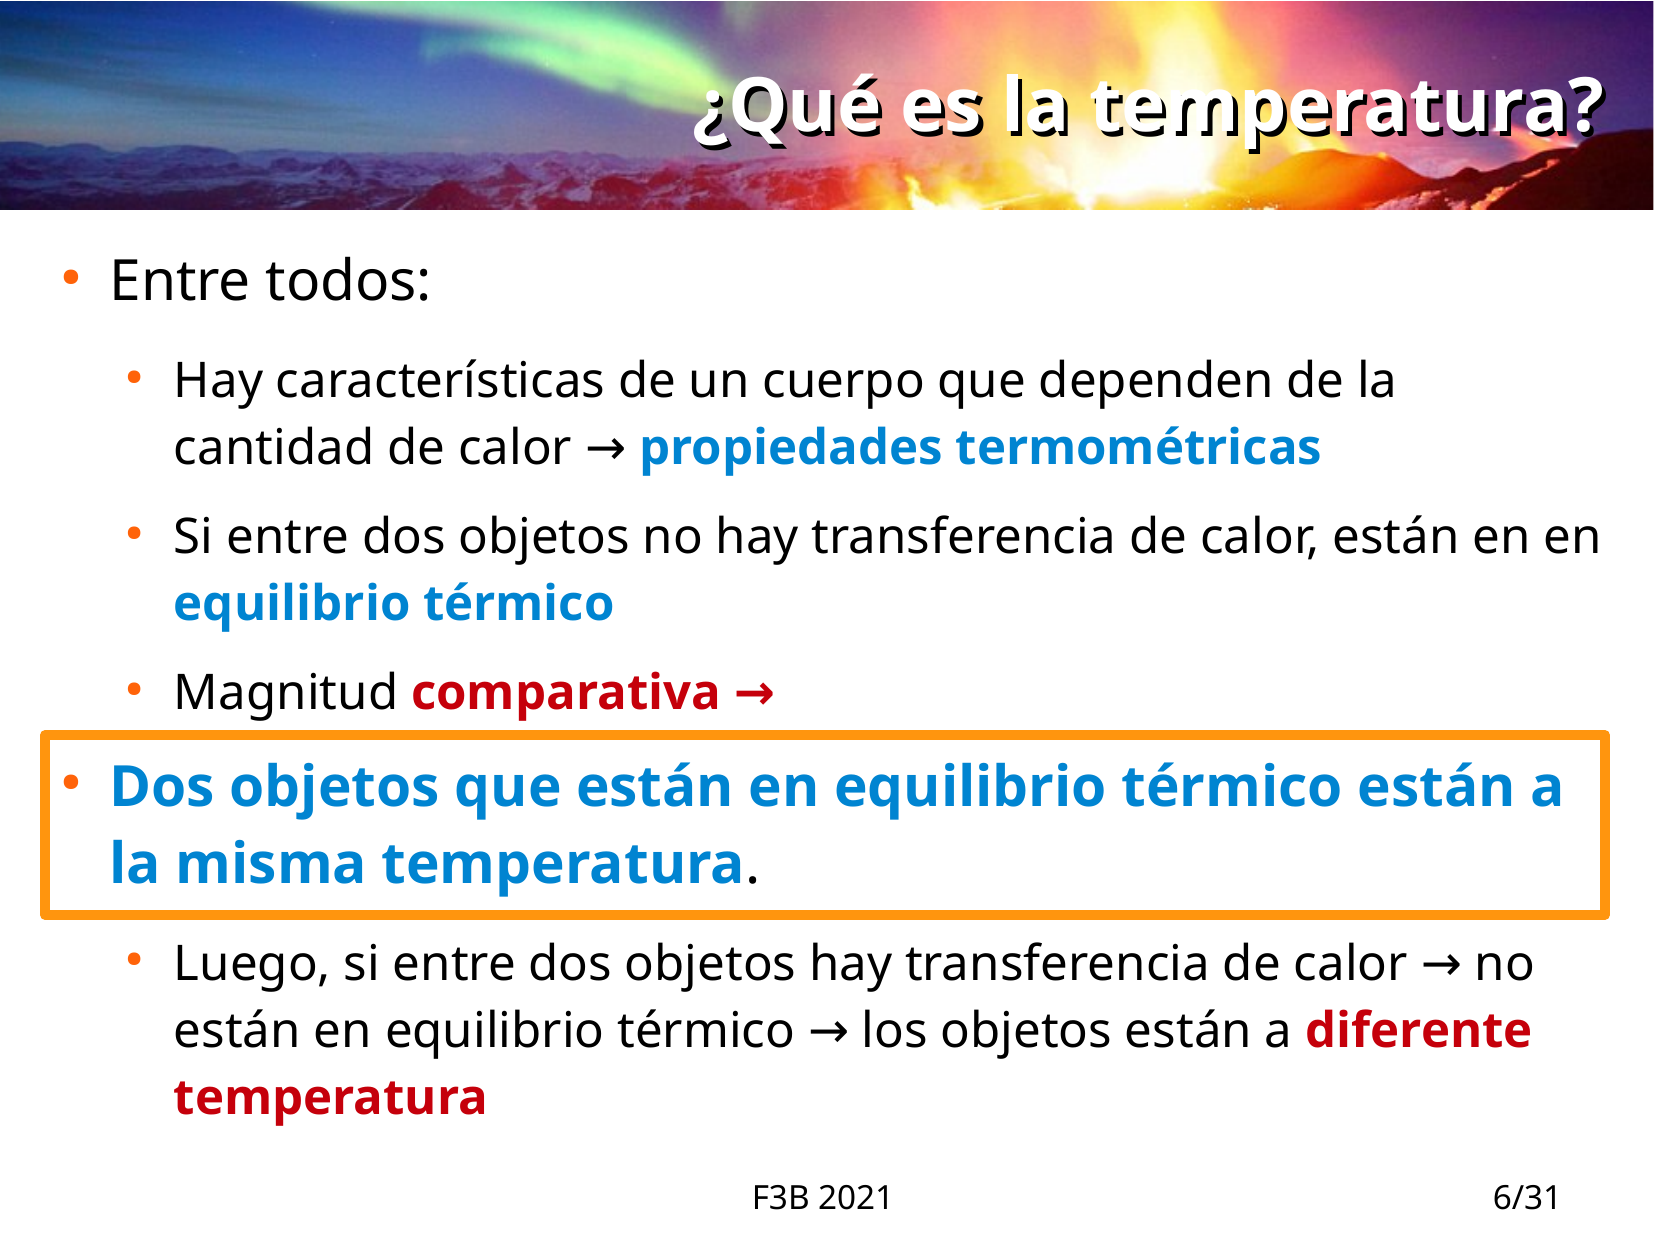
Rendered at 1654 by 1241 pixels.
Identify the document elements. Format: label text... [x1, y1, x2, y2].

picture [0, 1, 1654, 210]
list Entre todos: Hay características de un cuerpo que dependen de la cantidad de calor → propiedades termométricas Si entre dos objetos no hay transferencia de calor, están en en equilibrio térmico Magnitud comparativa → Dos objetos que están en equilibrio térmico están a la misma temperatura. Luego, si entre dos objetos hay transferencia de calor → no están en equilibrio térmico → los objetos están a diferente temperatura [45, 920, 1606, 1141]
list Entre todos: Hay características de un cuerpo que dependen de la cantidad de calor → propiedades termométricas Si entre dos objetos no hay transferencia de calor, están en en equilibrio térmico Magnitud comparativa → Dos objetos que están en equilibrio térmico están a la misma temperatura. Luego, si entre dos objetos hay transferencia de calor → no están en equilibrio térmico → los objetos están a diferente temperatura [45, 240, 1606, 730]
title ¿Qué es la temperatura? [45, 15, 1606, 191]
list Entre todos: Hay características de un cuerpo que dependen de la cantidad de calor → propiedades termométricas Si entre dos objetos no hay transferencia de calor, están en en equilibrio térmico Magnitud comparativa → Dos objetos que están en equilibrio térmico están a la misma temperatura. Luego, si entre dos objetos hay transferencia de calor → no están en equilibrio térmico → los objetos están a diferente temperatura [50, 740, 1600, 910]
